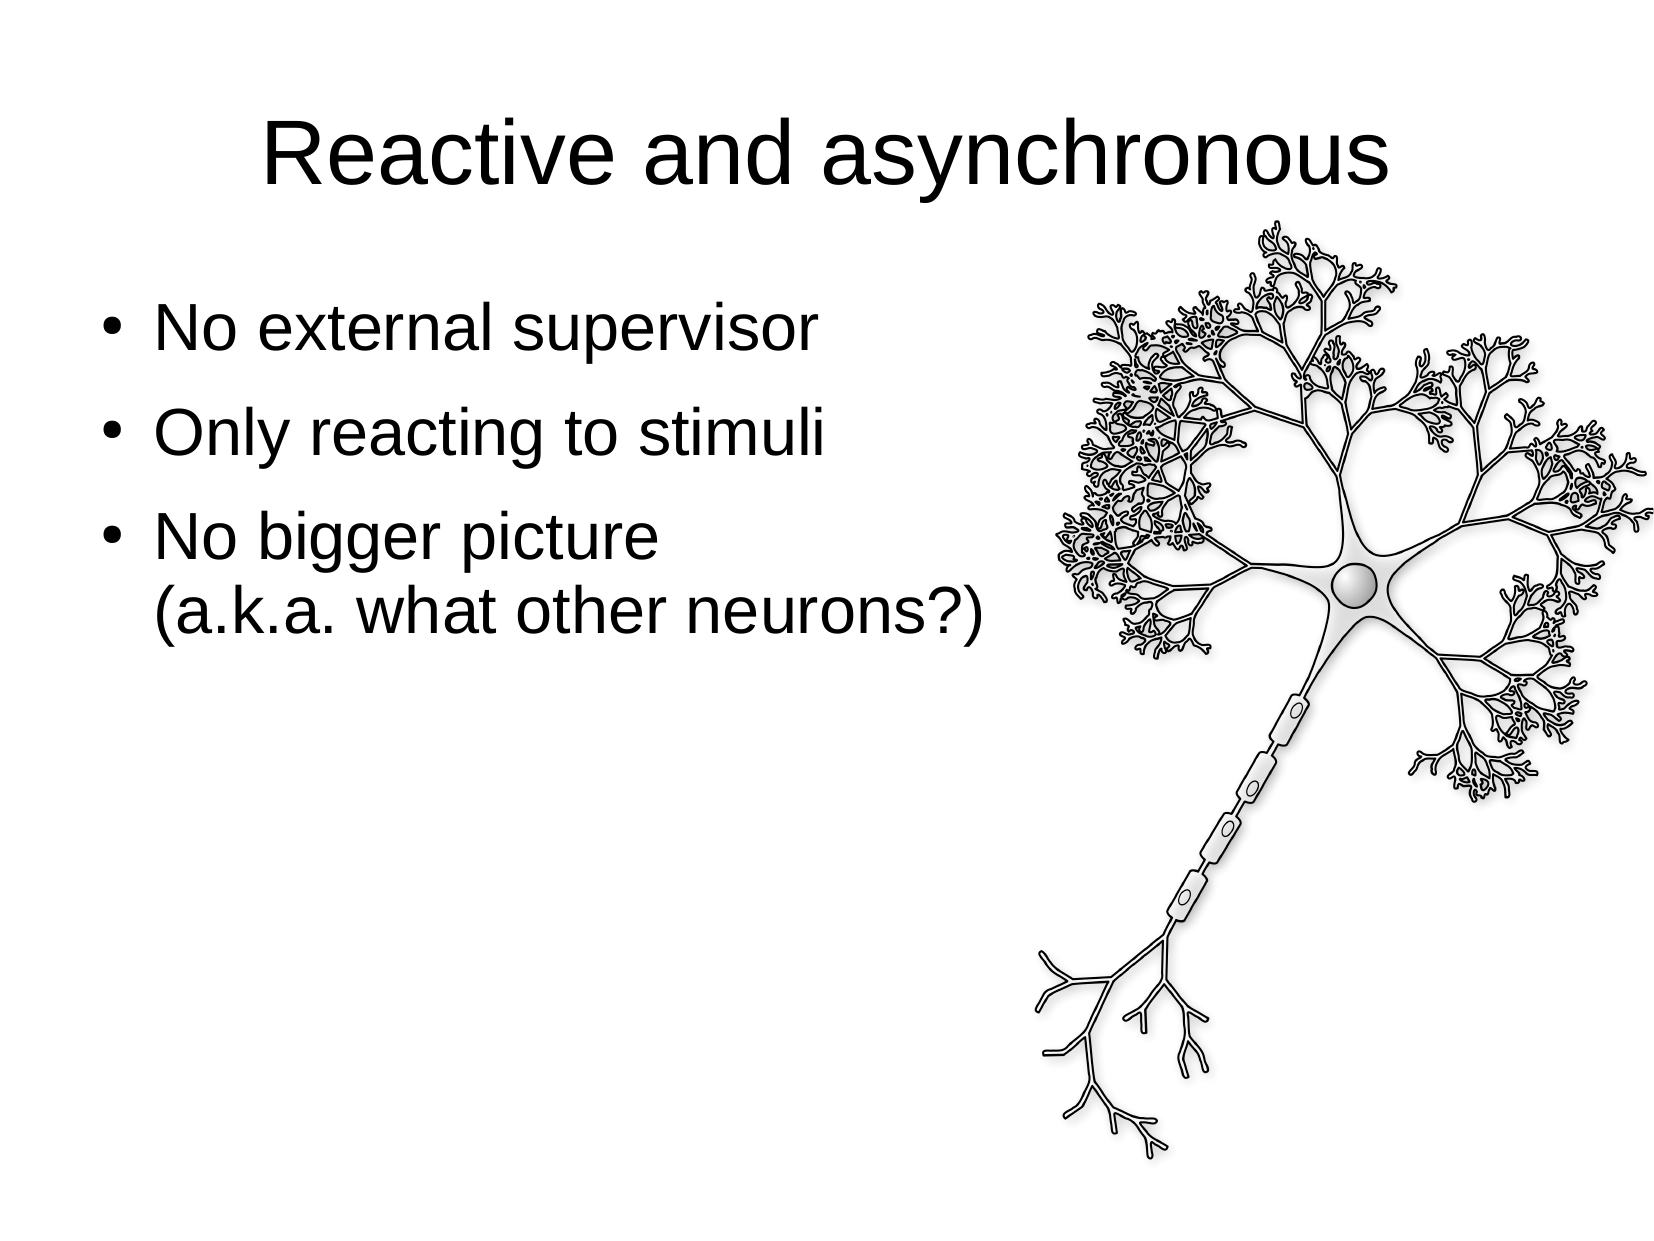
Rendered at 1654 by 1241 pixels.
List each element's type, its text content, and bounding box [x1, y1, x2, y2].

title Reactive and asynchronous [82, 49, 1571, 257]
picture [996, 209, 1654, 1178]
list No external supervisor Only reacting to stimuli No bigger picture (a.k.a. what other neurons?) [82, 290, 996, 1010]
